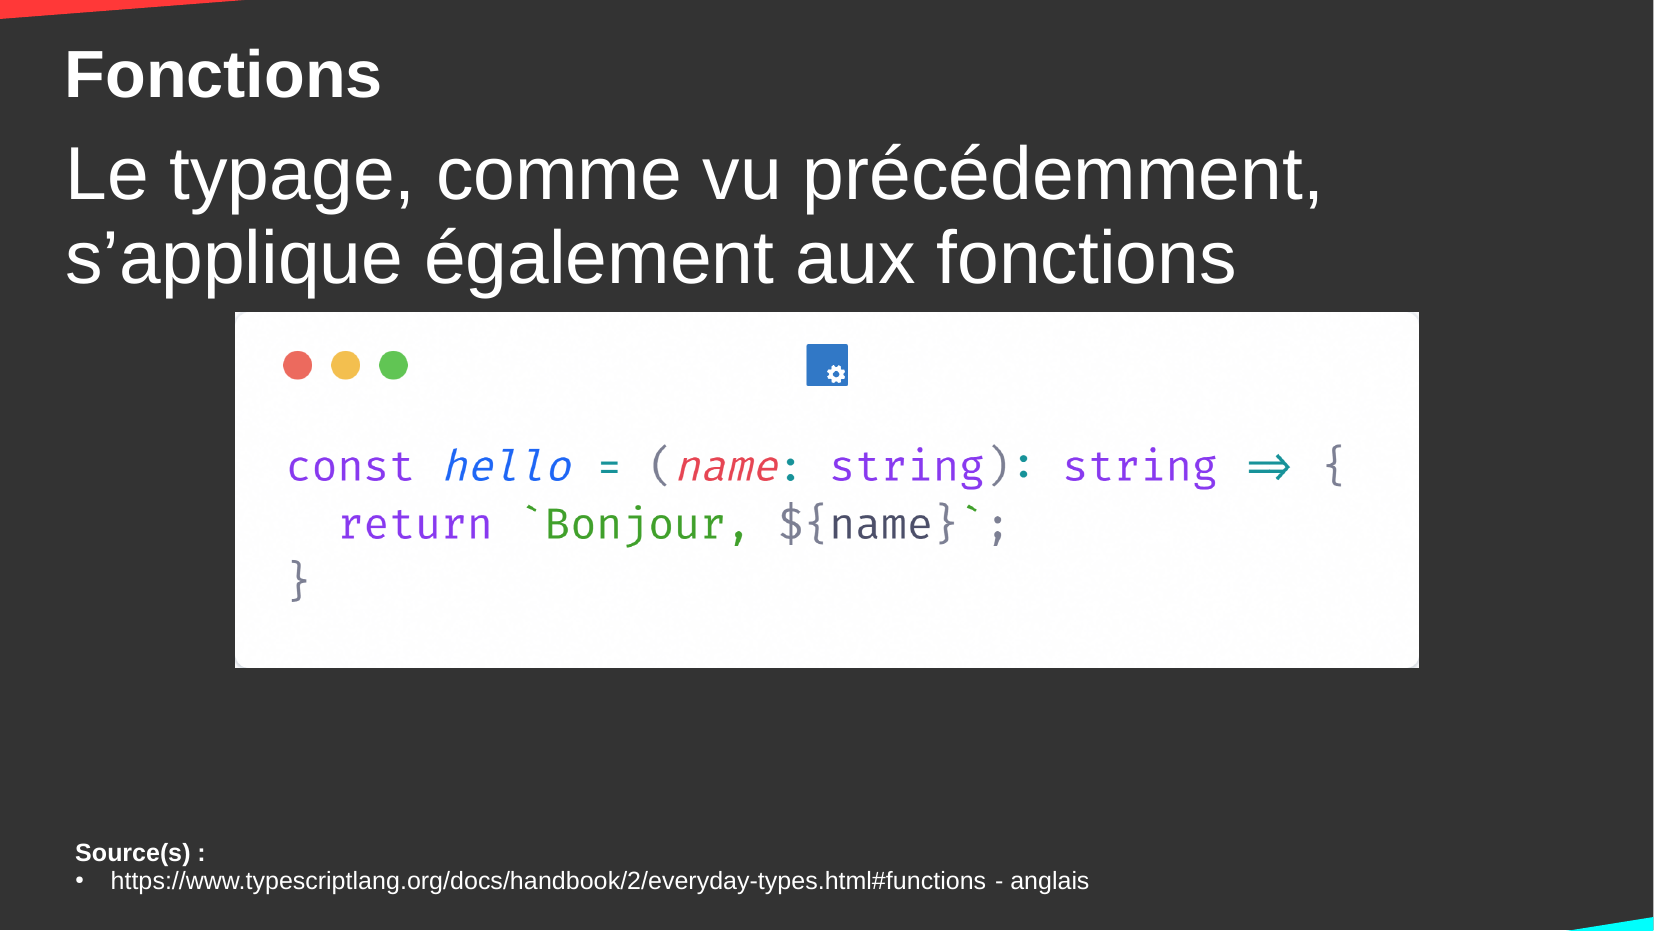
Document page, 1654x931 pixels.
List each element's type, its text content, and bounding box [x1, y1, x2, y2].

list Le typage, comme vu précédemment, s’applique également aux fonctions [65, 131, 1544, 390]
text_box [0, 0, 245, 19]
title Fonctions [64, 37, 1365, 113]
text_box [1566, 916, 1654, 931]
picture [235, 312, 1419, 668]
text_box Source(s) : https://www.typescriptlang.org/docs/handbook/2/everyday-types.html#functions - anglais [60, 793, 1546, 903]
